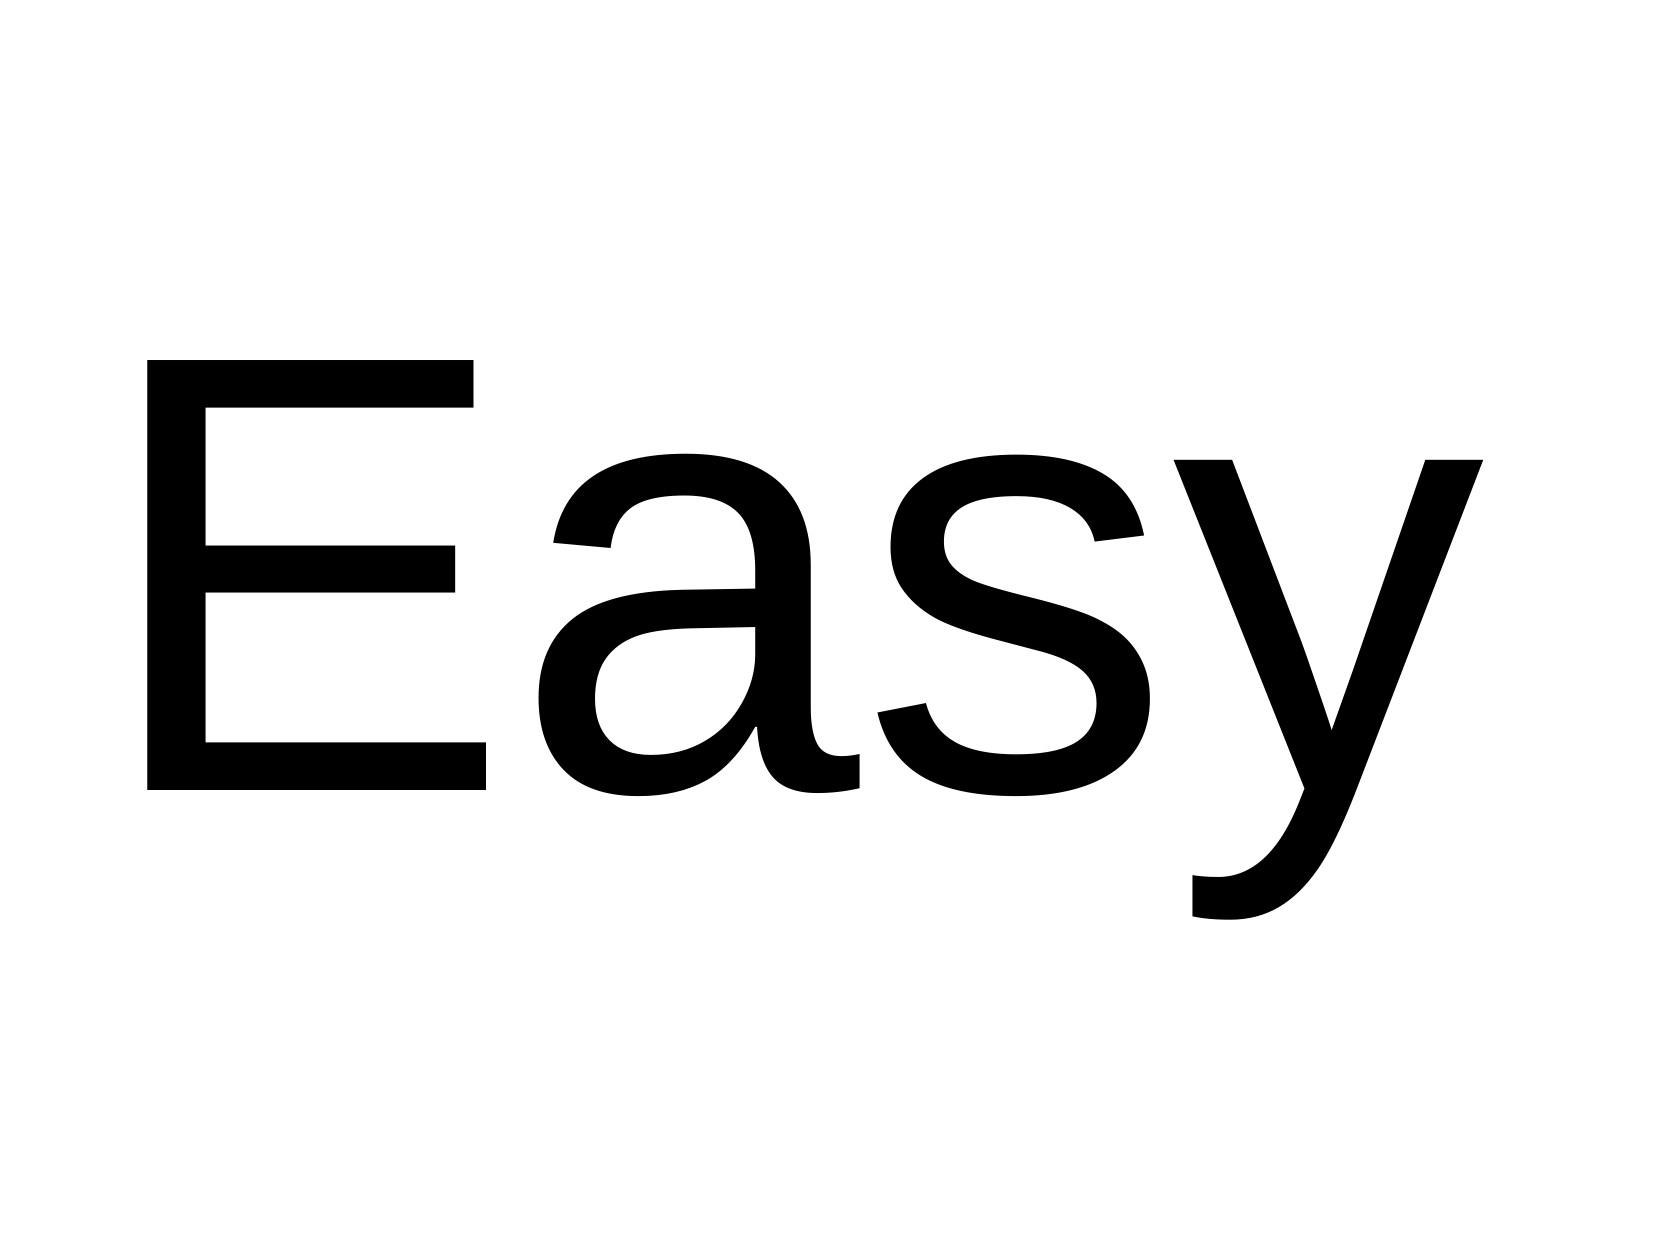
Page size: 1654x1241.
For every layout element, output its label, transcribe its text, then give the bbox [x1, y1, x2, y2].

title Easy [47, 224, 1536, 923]
